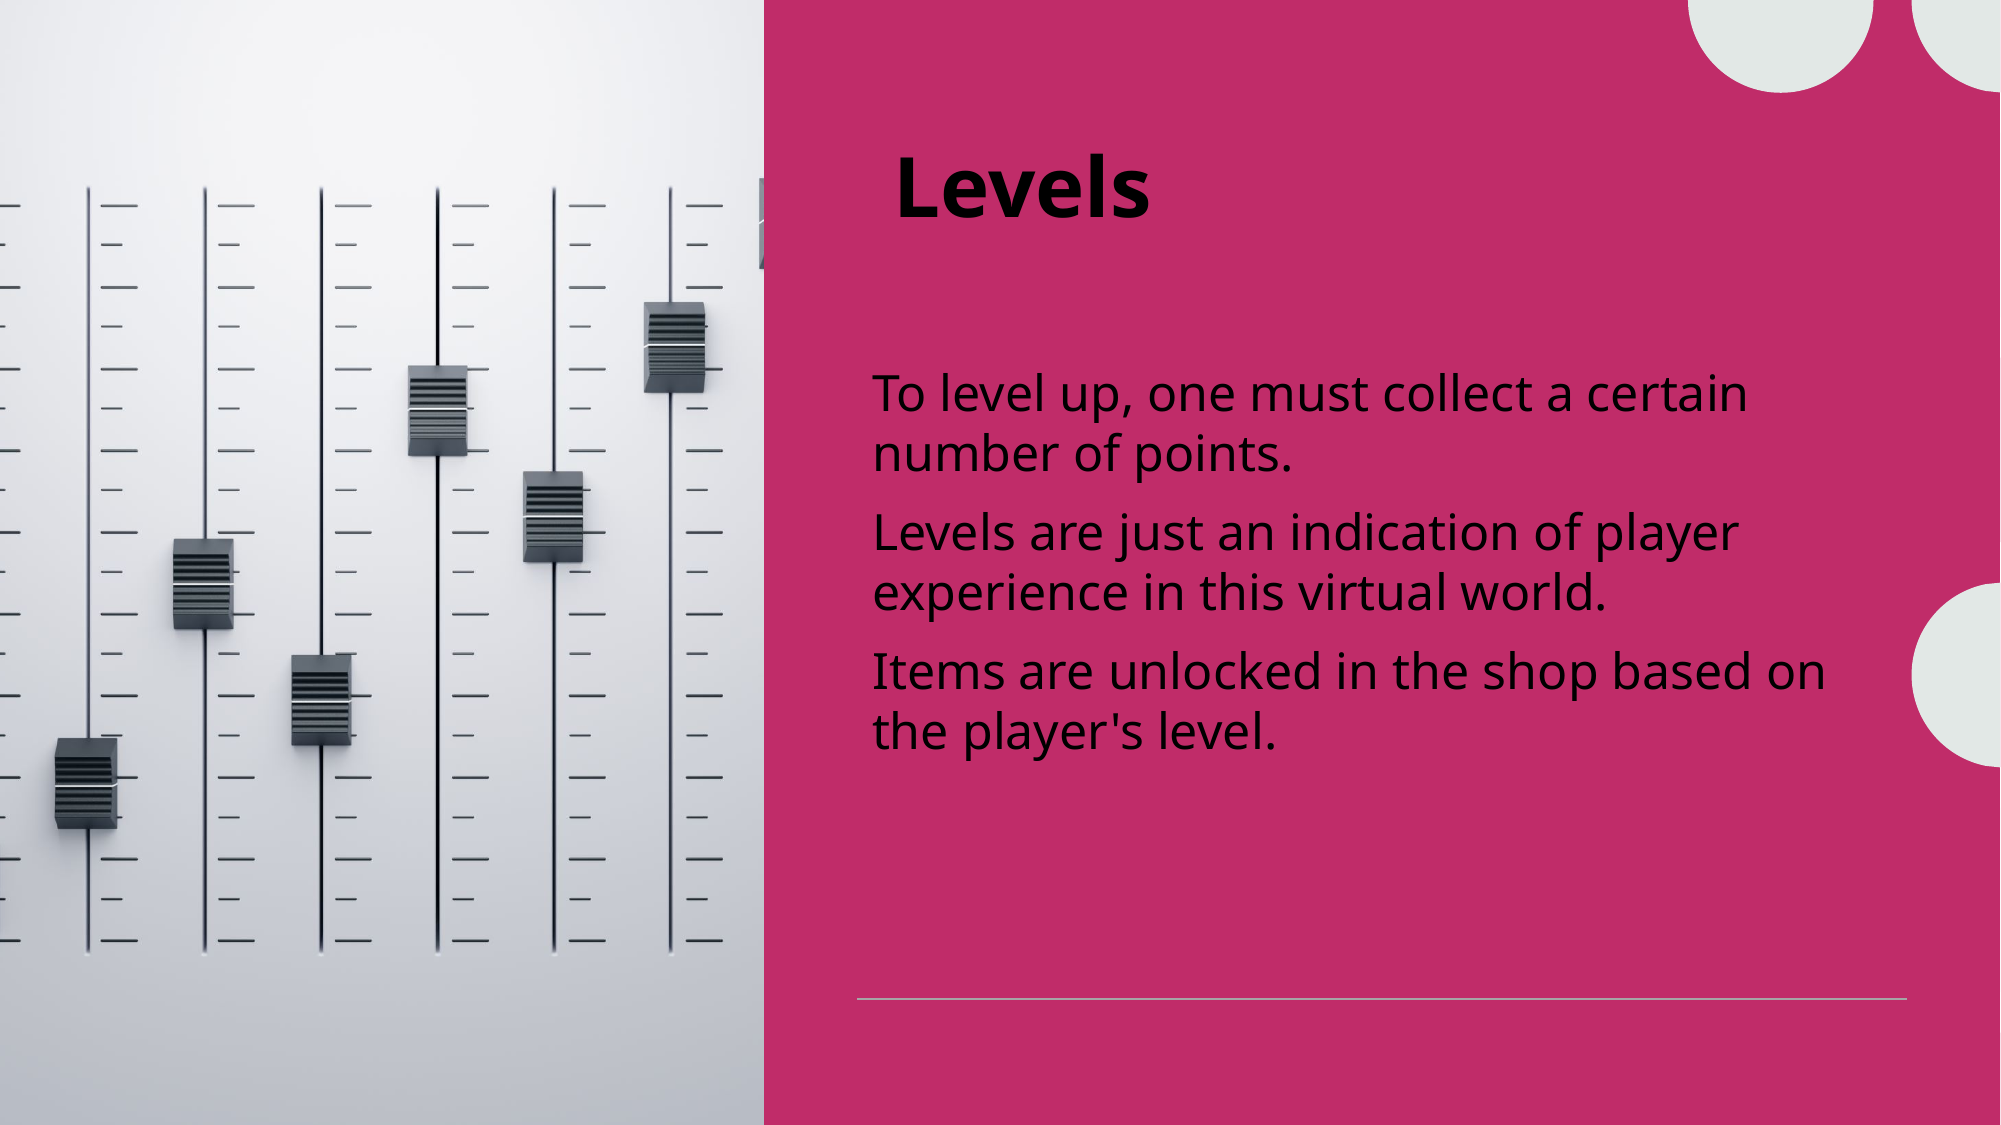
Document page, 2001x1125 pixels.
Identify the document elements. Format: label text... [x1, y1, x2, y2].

picture [0, 0, 764, 1125]
text_box [764, 0, 2000, 1125]
list To level up, one must collect a certain number of points. Levels are just an indication of player experience in this virtual world. Items are unlocked in the shop based on the player's level. [857, 354, 1908, 946]
title Levels [857, 126, 1908, 335]
